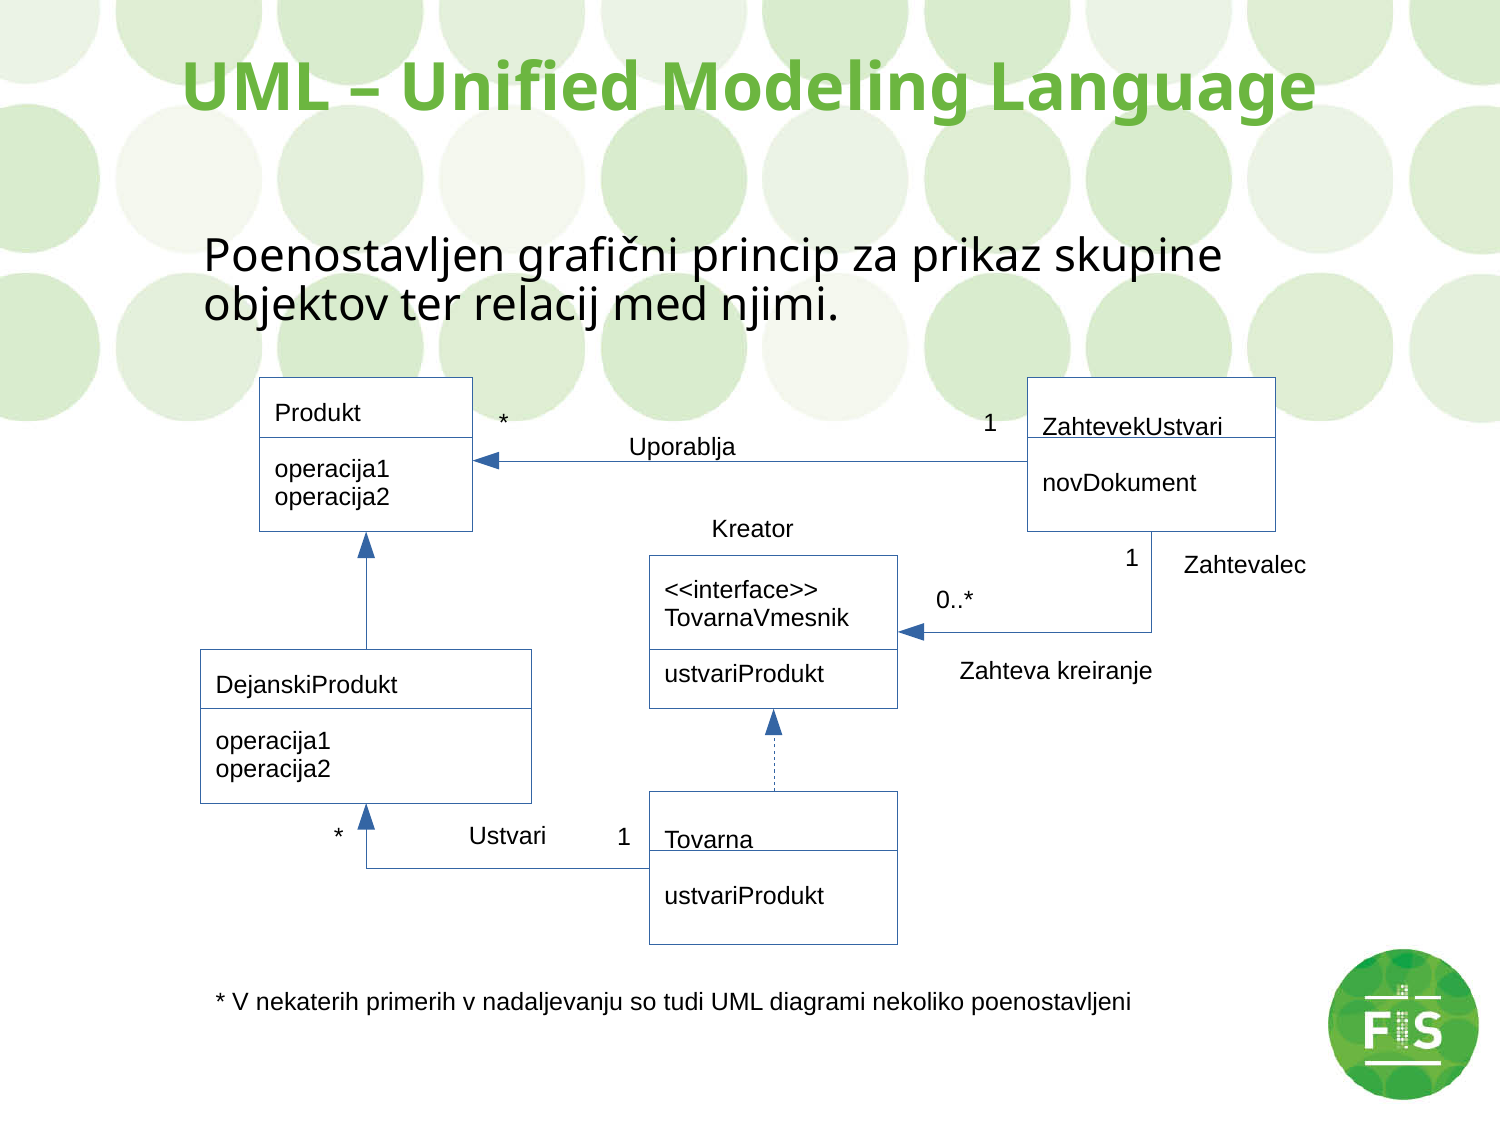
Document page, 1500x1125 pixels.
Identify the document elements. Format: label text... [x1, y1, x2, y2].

picture [0, 0, 1500, 1125]
text_box Kreator [696, 507, 851, 619]
text_box * [484, 401, 520, 445]
text_box 0..* [921, 578, 993, 622]
text_box 1 [968, 401, 1004, 445]
text_box Tovarna ustvariProdukt [649, 791, 898, 850]
text_box Tovarna ustvariProdukt [649, 851, 898, 945]
text_box ZahtevekUstvari novDokument [1027, 438, 1276, 532]
title UML – Unified Modeling Language [75, 45, 1425, 233]
list Poenostavljen grafični princip za prikaz skupine objektov ter relacij med njimi. [118, 224, 1323, 343]
text_box * [318, 814, 355, 858]
text_box Uporablja [614, 425, 752, 469]
text_box Zahtevalec [1169, 543, 1347, 587]
text_box DejanskiProdukt operacija1 operacija2 [200, 709, 532, 804]
text_box Produkt operacija1 operacija2 [259, 438, 473, 532]
text_box <<interface>> TovarnaVmesnik ustvariProdukt [649, 650, 898, 709]
text_box <<interface>> TovarnaVmesnik ustvariProdukt [649, 555, 898, 649]
text_box 1 [602, 814, 638, 858]
text_box DejanskiProdukt operacija1 operacija2 [200, 649, 532, 708]
text_box Produkt operacija1 operacija2 [259, 377, 473, 437]
text_box 1 [1110, 535, 1146, 579]
text_box * V nekaterih primerih v nadaljevanju so tudi UML diagrami nekoliko poenostavljeni [200, 980, 1335, 1093]
text_box Zahteva kreiranje [944, 649, 1241, 833]
text_box ZahtevekUstvari novDokument [1027, 377, 1276, 437]
